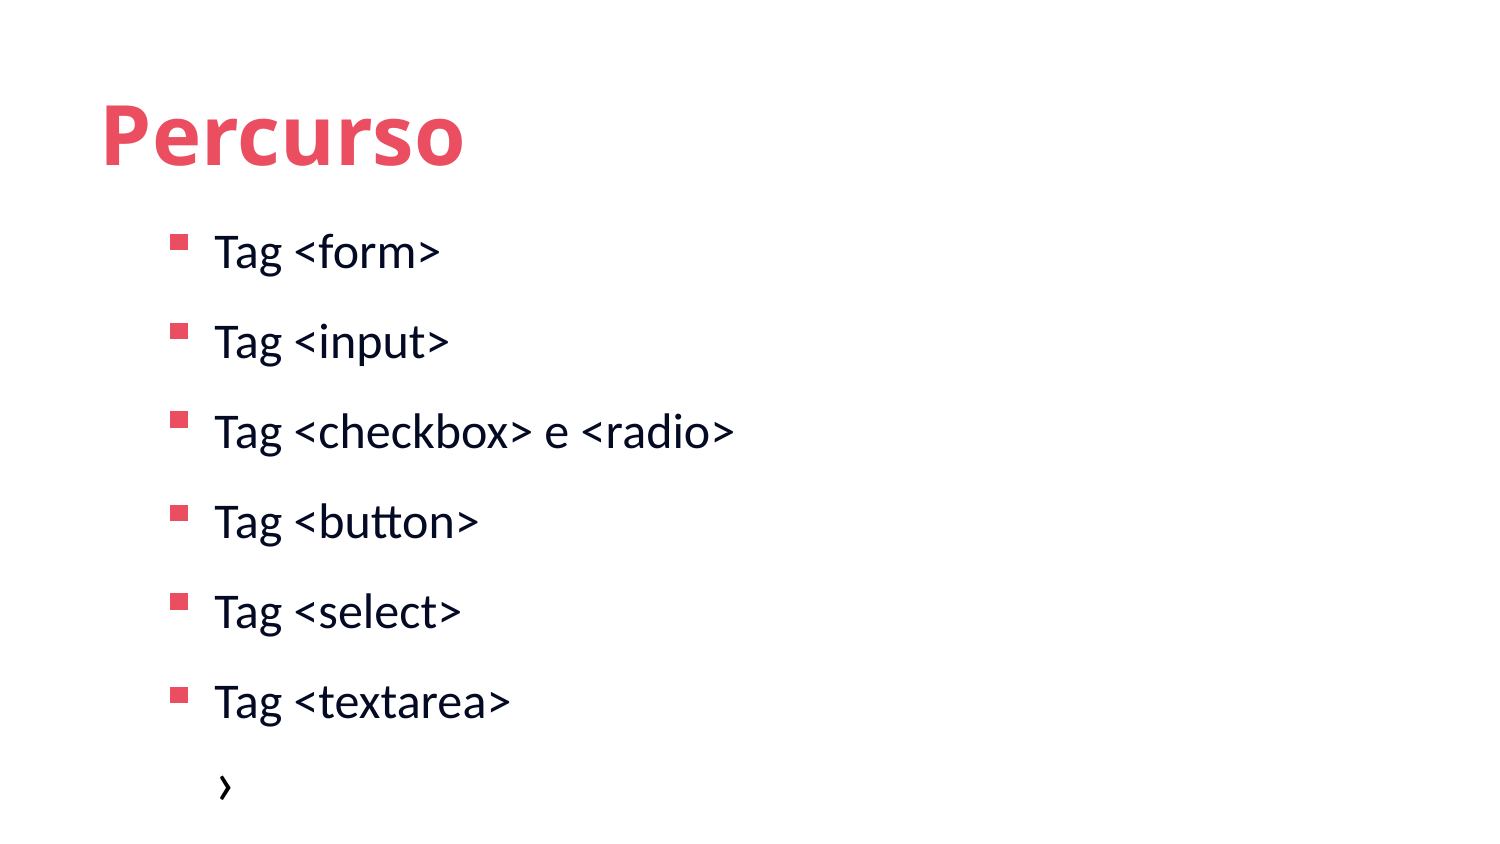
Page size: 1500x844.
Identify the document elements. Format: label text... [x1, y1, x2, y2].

text_box [170, 687, 188, 703]
text_box Percurso [85, 52, 1301, 191]
text_box [170, 593, 188, 610]
text_box Tag <form> Tag <input> Tag <checkbox> e <radio> Tag <button> Tag <select> Tag <textarea> [199, 181, 1162, 745]
text_box [170, 234, 188, 250]
text_box [170, 323, 188, 339]
text_box [170, 505, 188, 521]
text_box [170, 411, 188, 428]
